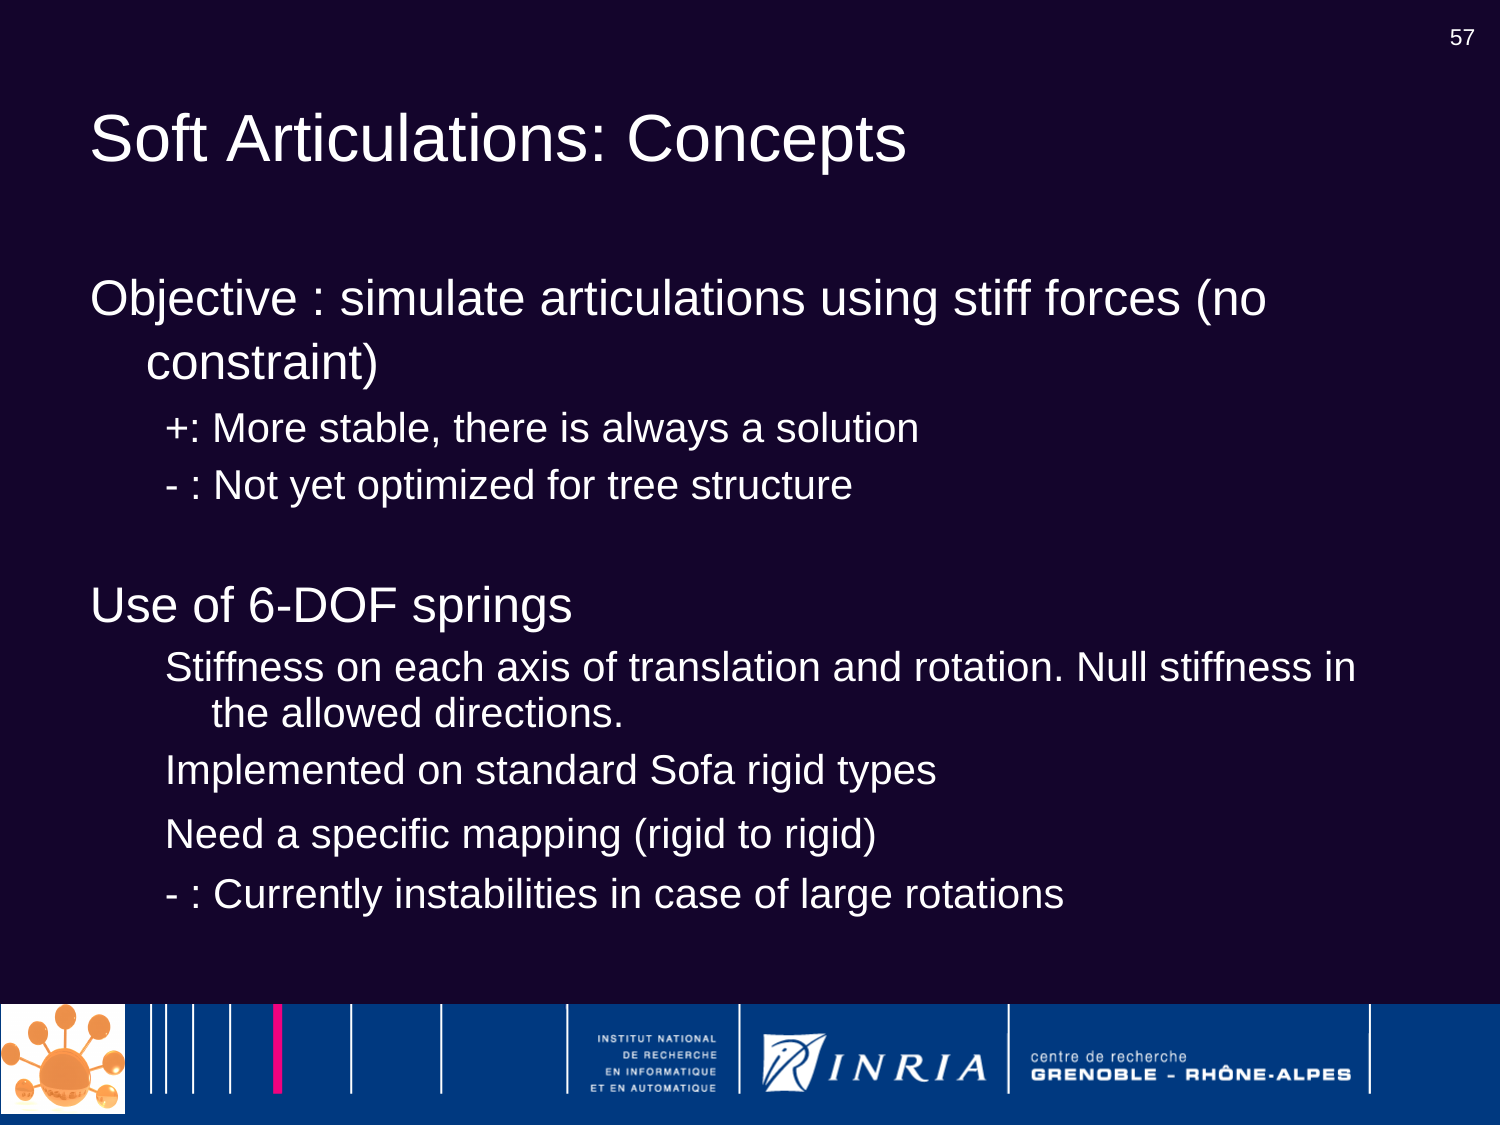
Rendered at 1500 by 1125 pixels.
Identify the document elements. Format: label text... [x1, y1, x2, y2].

list Objective : simulate articulations using stiff forces (no constraint)‏ +: More stable, there is always a solution - : Not yet optimized for tree structure Use of 6-DOF springs Stiffness on each axis of translation and rotation. Null stiffness in the allowed directions. Implemented on standard Sofa rigid types Need a specific mapping (rigid to rigid)‏ - : Currently instabilities in case of large rotations [75, 262, 1426, 1006]
picture [0, 1004, 1500, 1125]
title Soft Articulations: Concepts [75, 45, 1426, 233]
